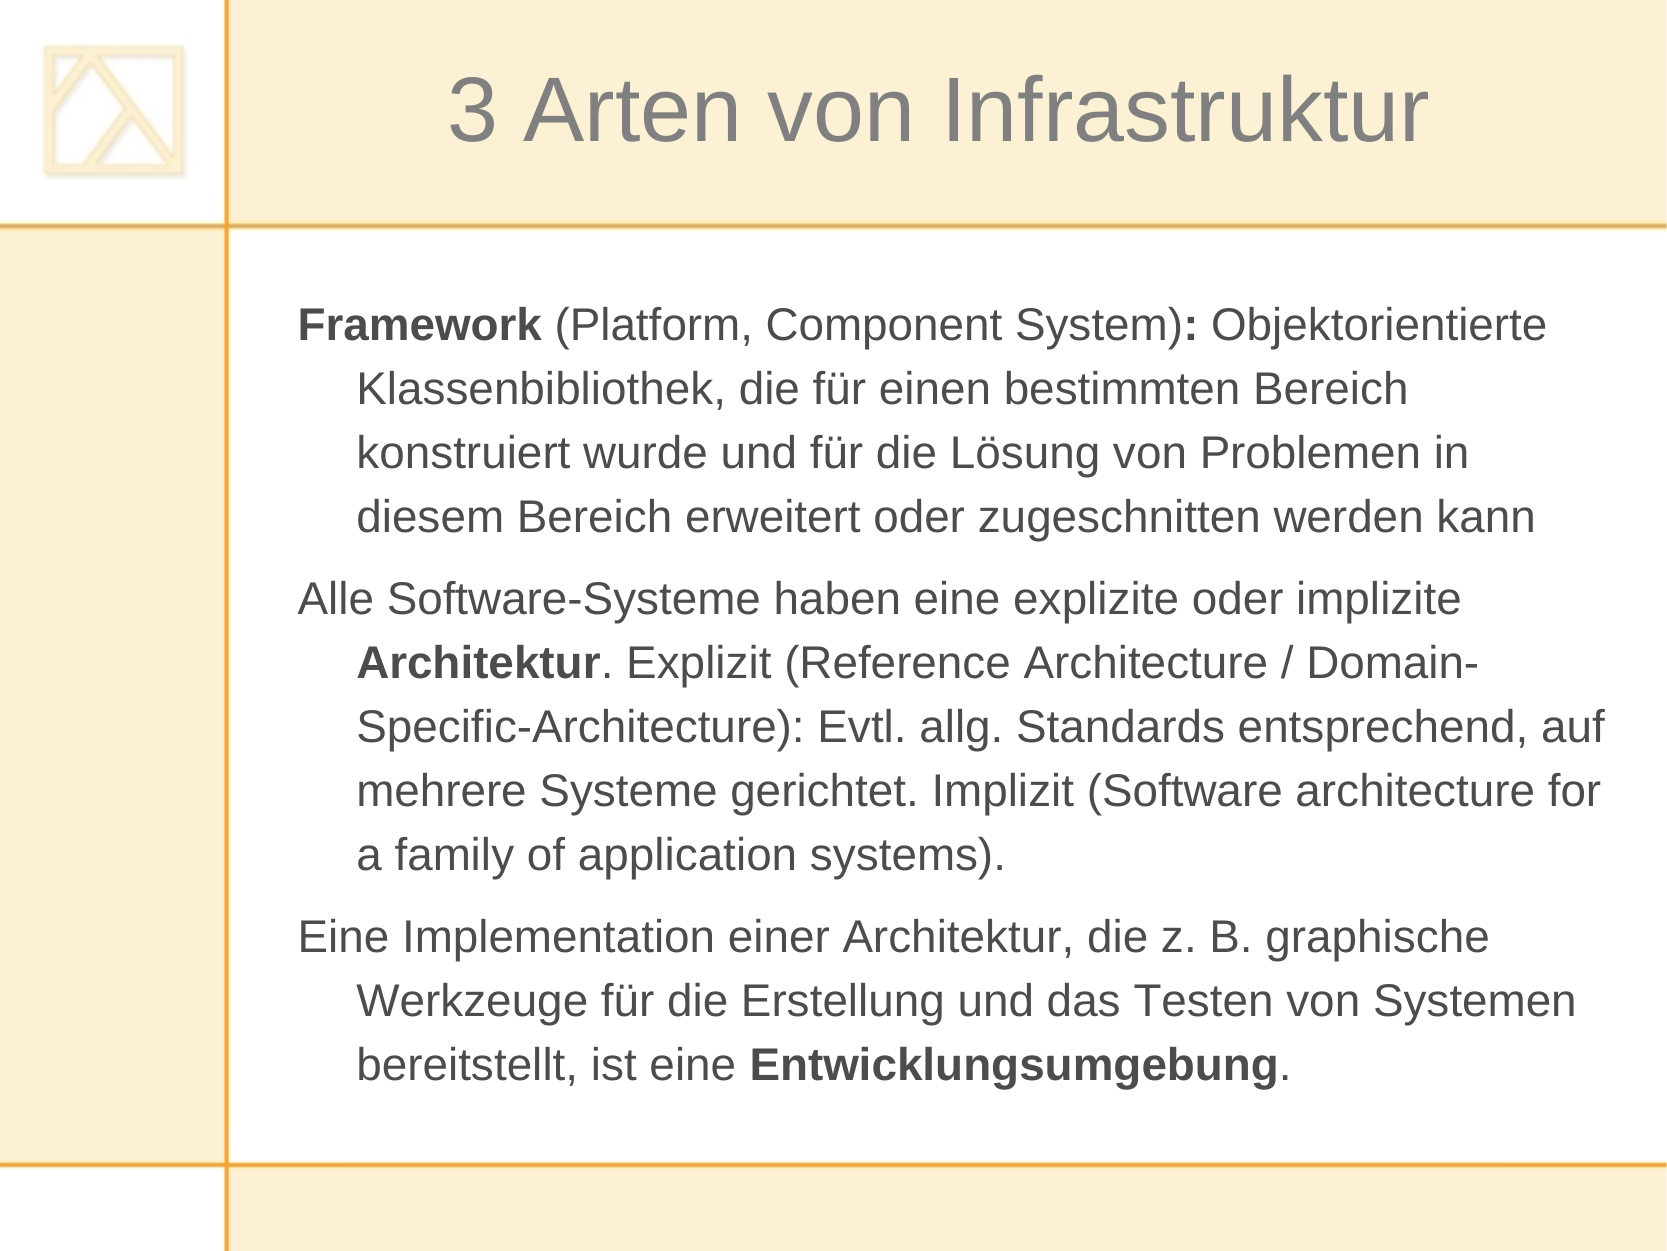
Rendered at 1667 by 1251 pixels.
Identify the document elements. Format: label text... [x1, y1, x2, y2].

list Framework (Platform, Component System): Objektorientierte Klassenbibliothek, die für einen bestimmten Bereich konstruiert wurde und für die Lösung von Problemen in diesem Bereich erweitert oder zugeschnitten werden kann Alle Software-Systeme haben eine explizite oder implizite Architektur. Explizit (Reference Architecture / Domain-Specific-Architecture): Evtl. allg. Standards entsprechend, auf mehrere Systeme gerichtet. Implizit (Software architecture for a family of application systems). Eine Implementation einer Architektur, die z. B. graphische Werkzeuge für die Erstellung und das Testen von Systemen bereitstellt, ist eine Entwicklungsumgebung. [268, 285, 1611, 1134]
picture [0, 0, 1667, 1251]
title 3 Arten von Infrastruktur [268, 0, 1611, 238]
